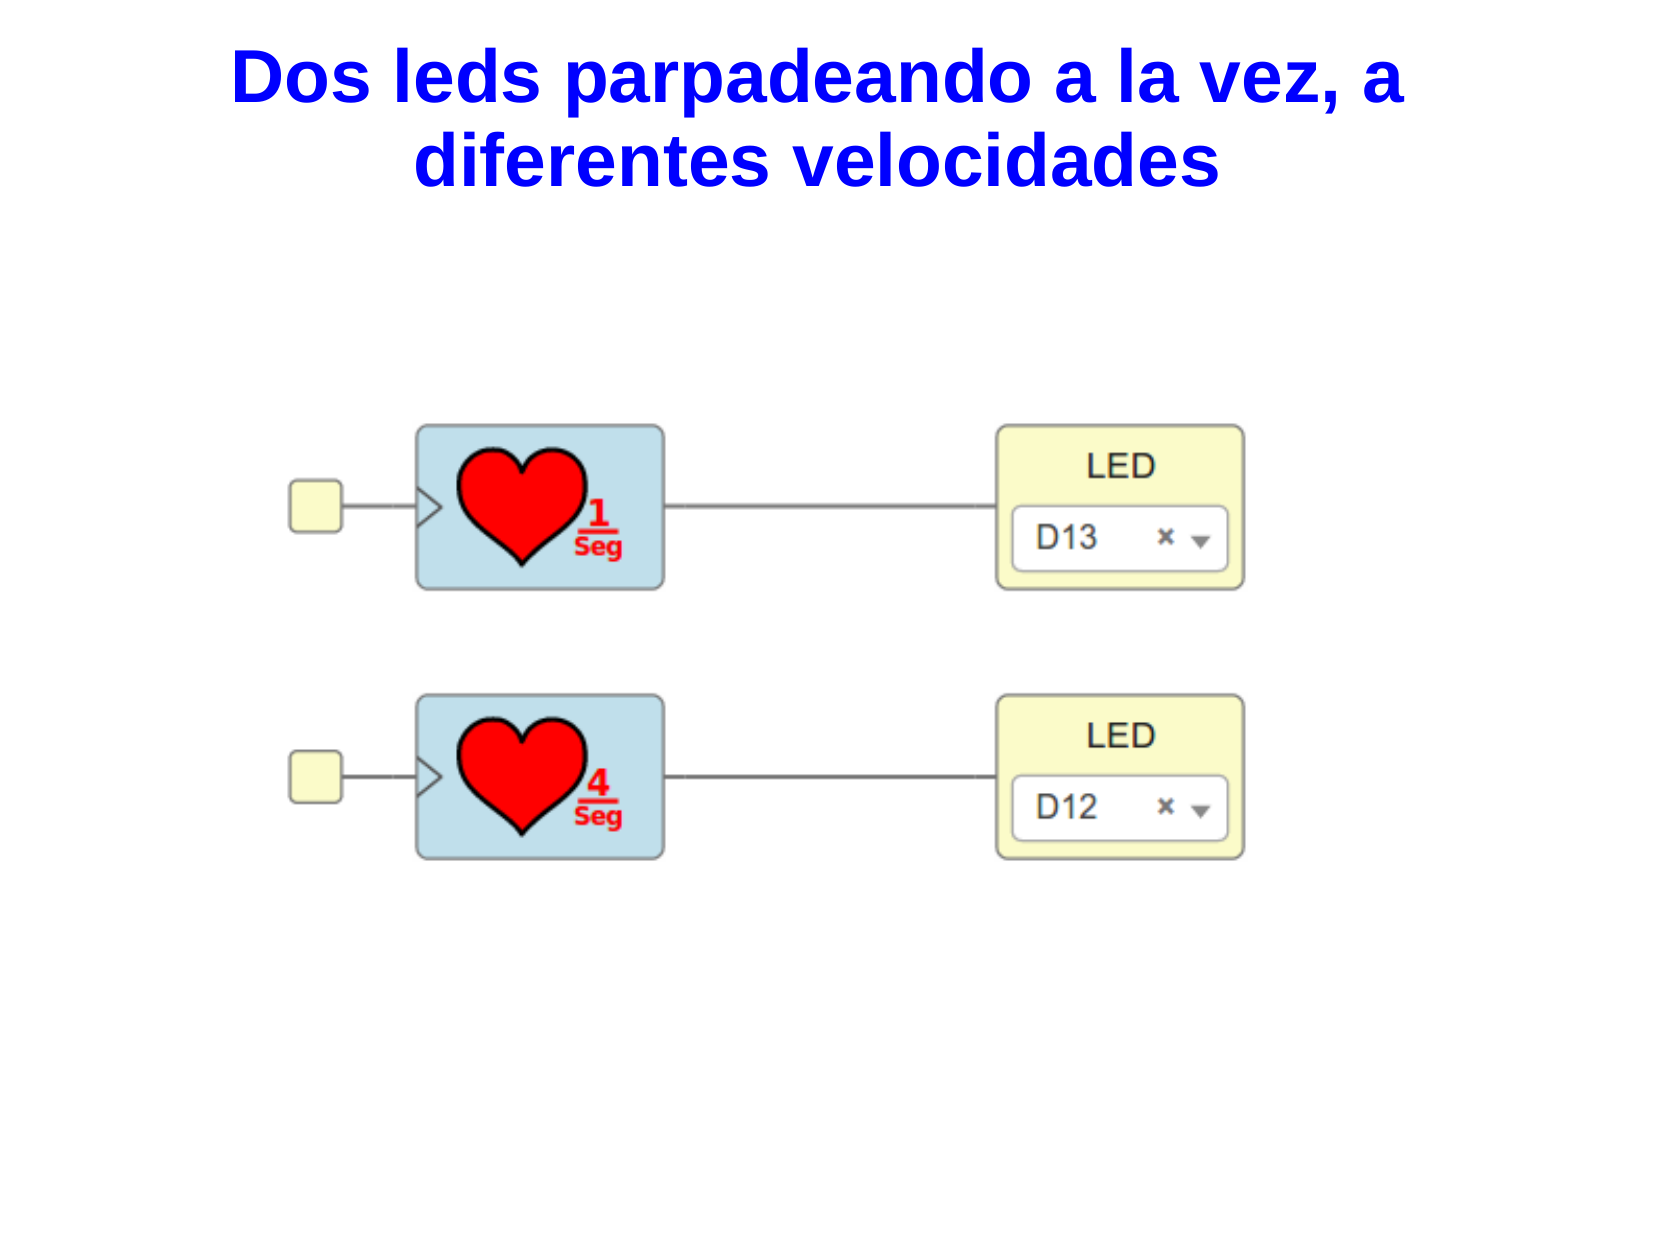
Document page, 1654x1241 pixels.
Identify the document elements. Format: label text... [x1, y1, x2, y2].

picture [236, 374, 1321, 907]
text_box Dos leds parpadeando a la vez, a diferentes velocidades [90, 27, 1546, 211]
